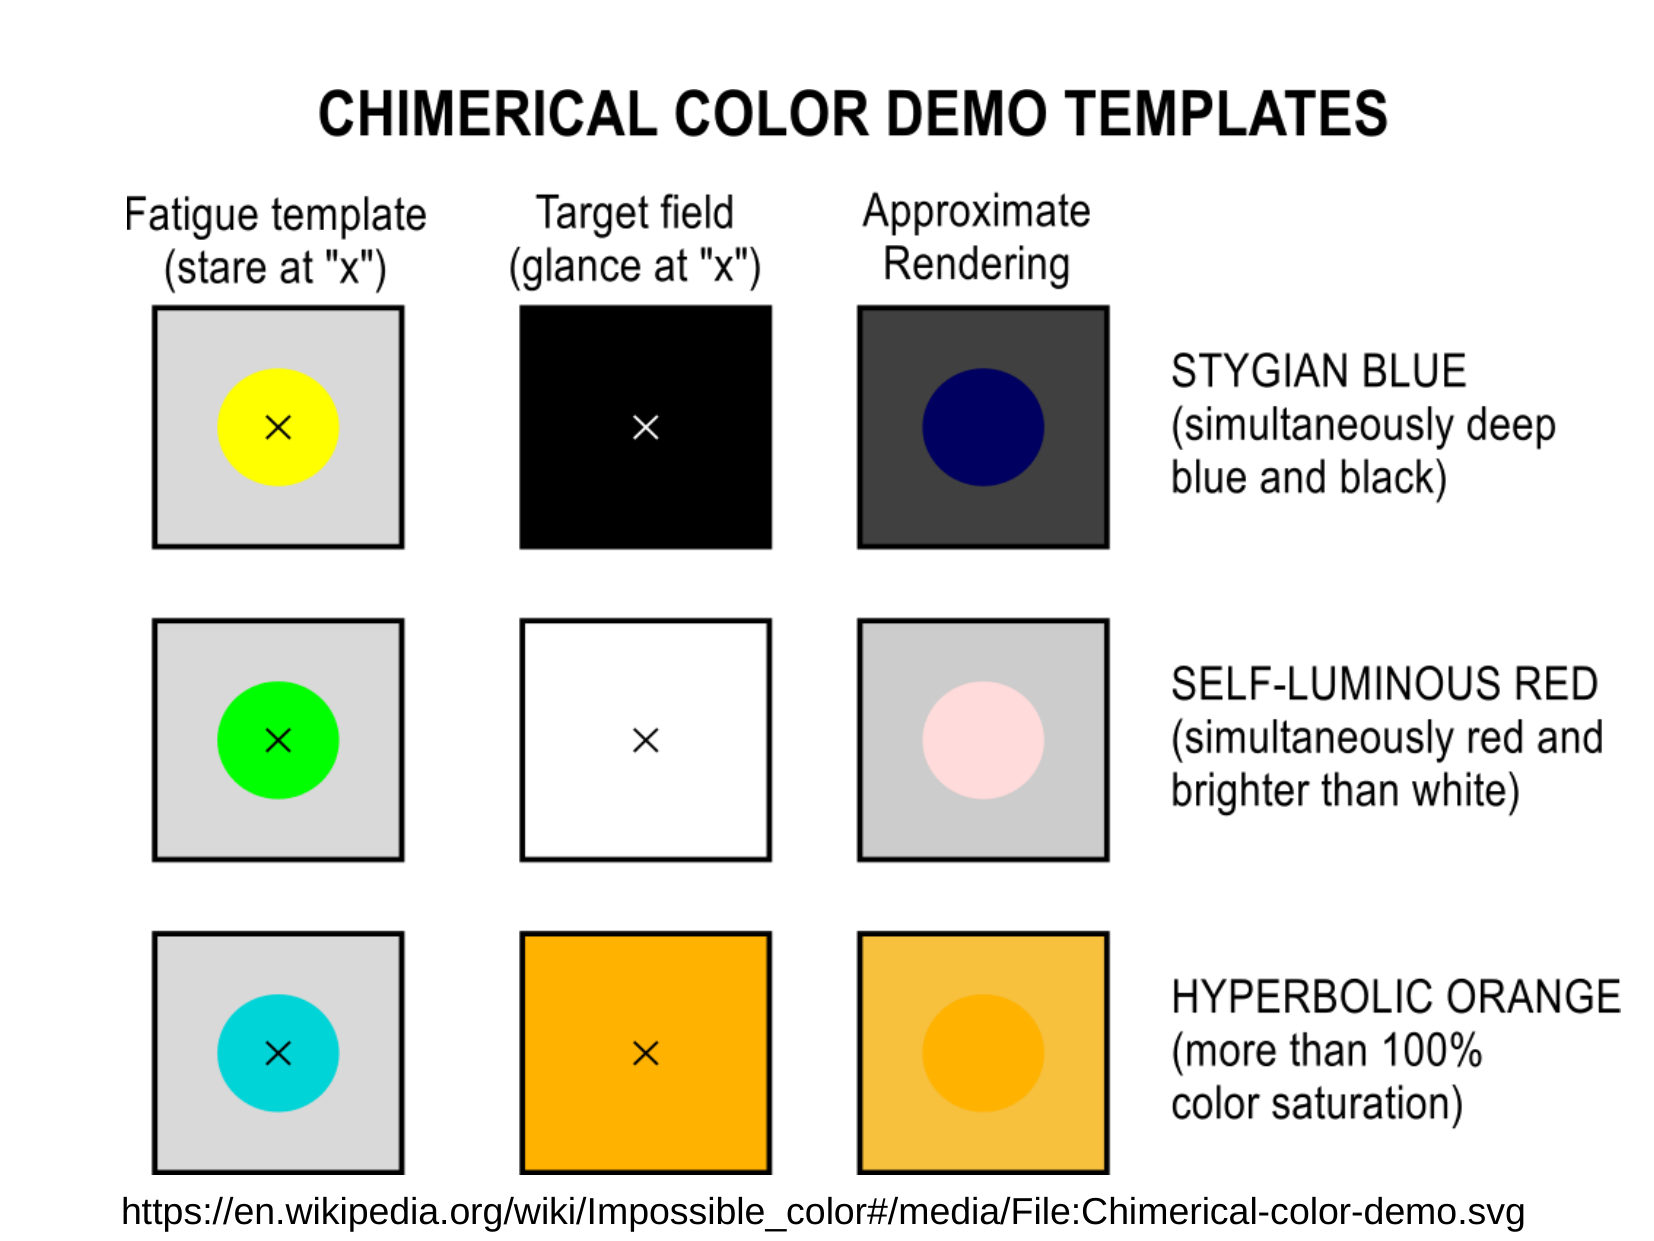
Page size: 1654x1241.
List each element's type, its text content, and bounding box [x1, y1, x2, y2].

picture [127, 89, 1621, 1176]
text_box https://en.wikipedia.org/wiki/Impossible_color#/media/File:Chimerical-color-demo.svg [106, 1183, 1546, 1241]
